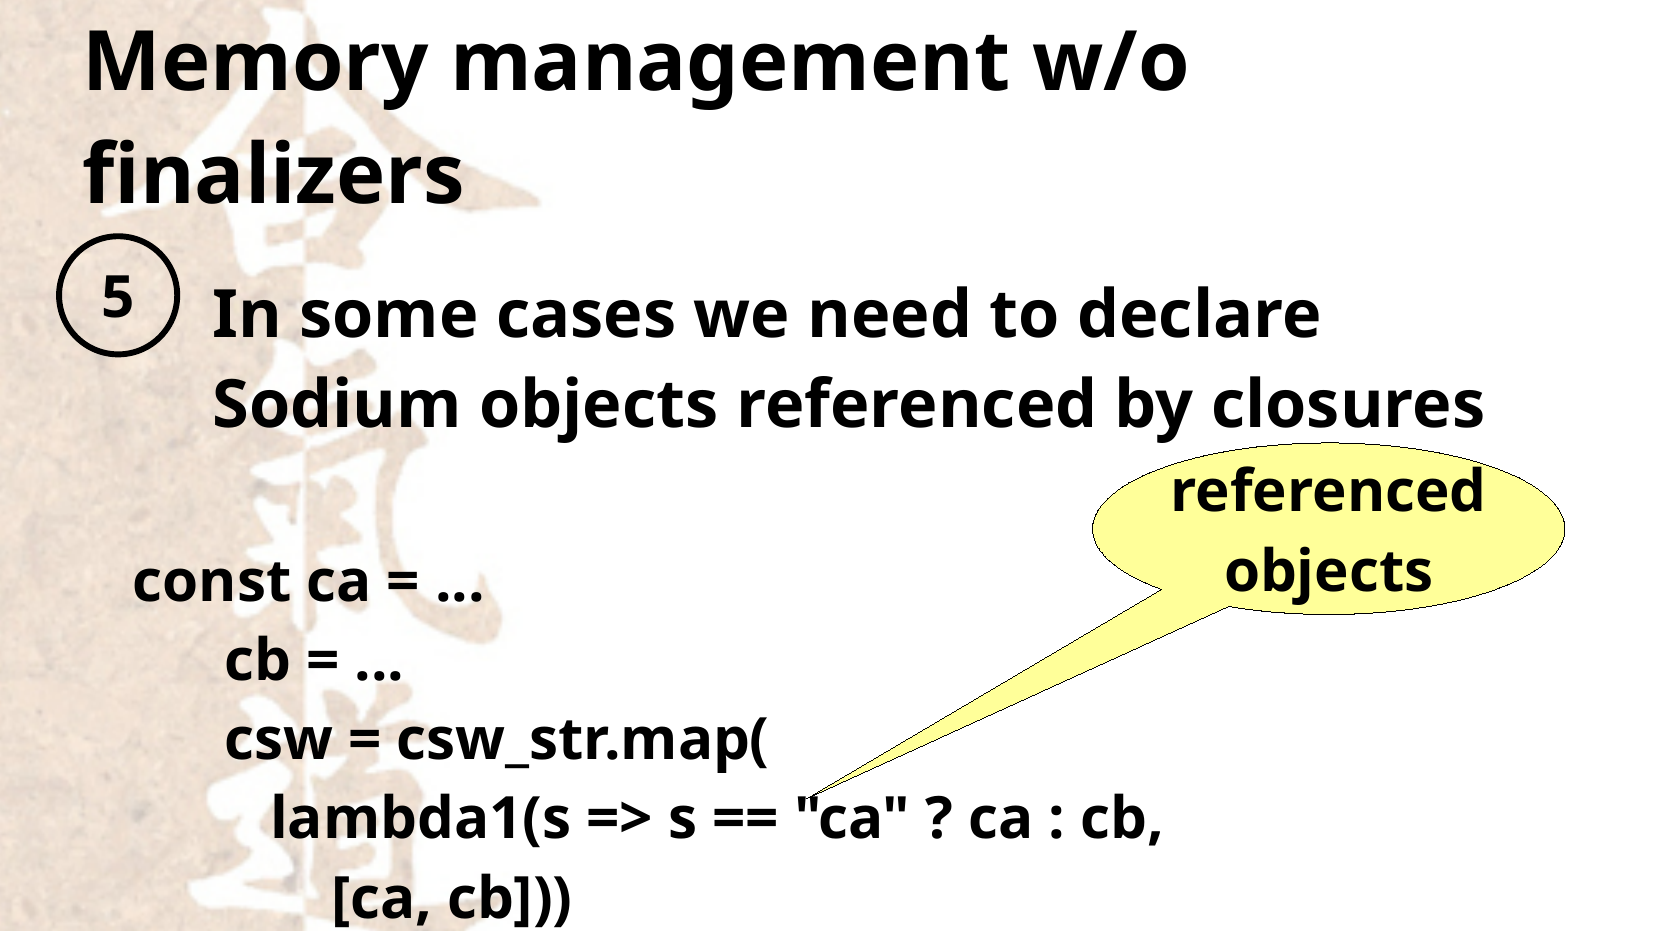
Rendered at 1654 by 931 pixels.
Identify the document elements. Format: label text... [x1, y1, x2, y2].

title Memory management w/o finalizers [82, 37, 1571, 193]
picture [0, 0, 1654, 931]
text_box const ca = ... cb = ... csw = csw_str.map( lambda1(s => s == "ca" ? ca : cb, [ca, cb])) [118, 531, 1506, 893]
text_box In some cases we need to declare Sodium objects referenced by closures [177, 265, 1506, 467]
text_box referenced objects [806, 442, 1565, 799]
text_box 5 [59, 236, 177, 355]
